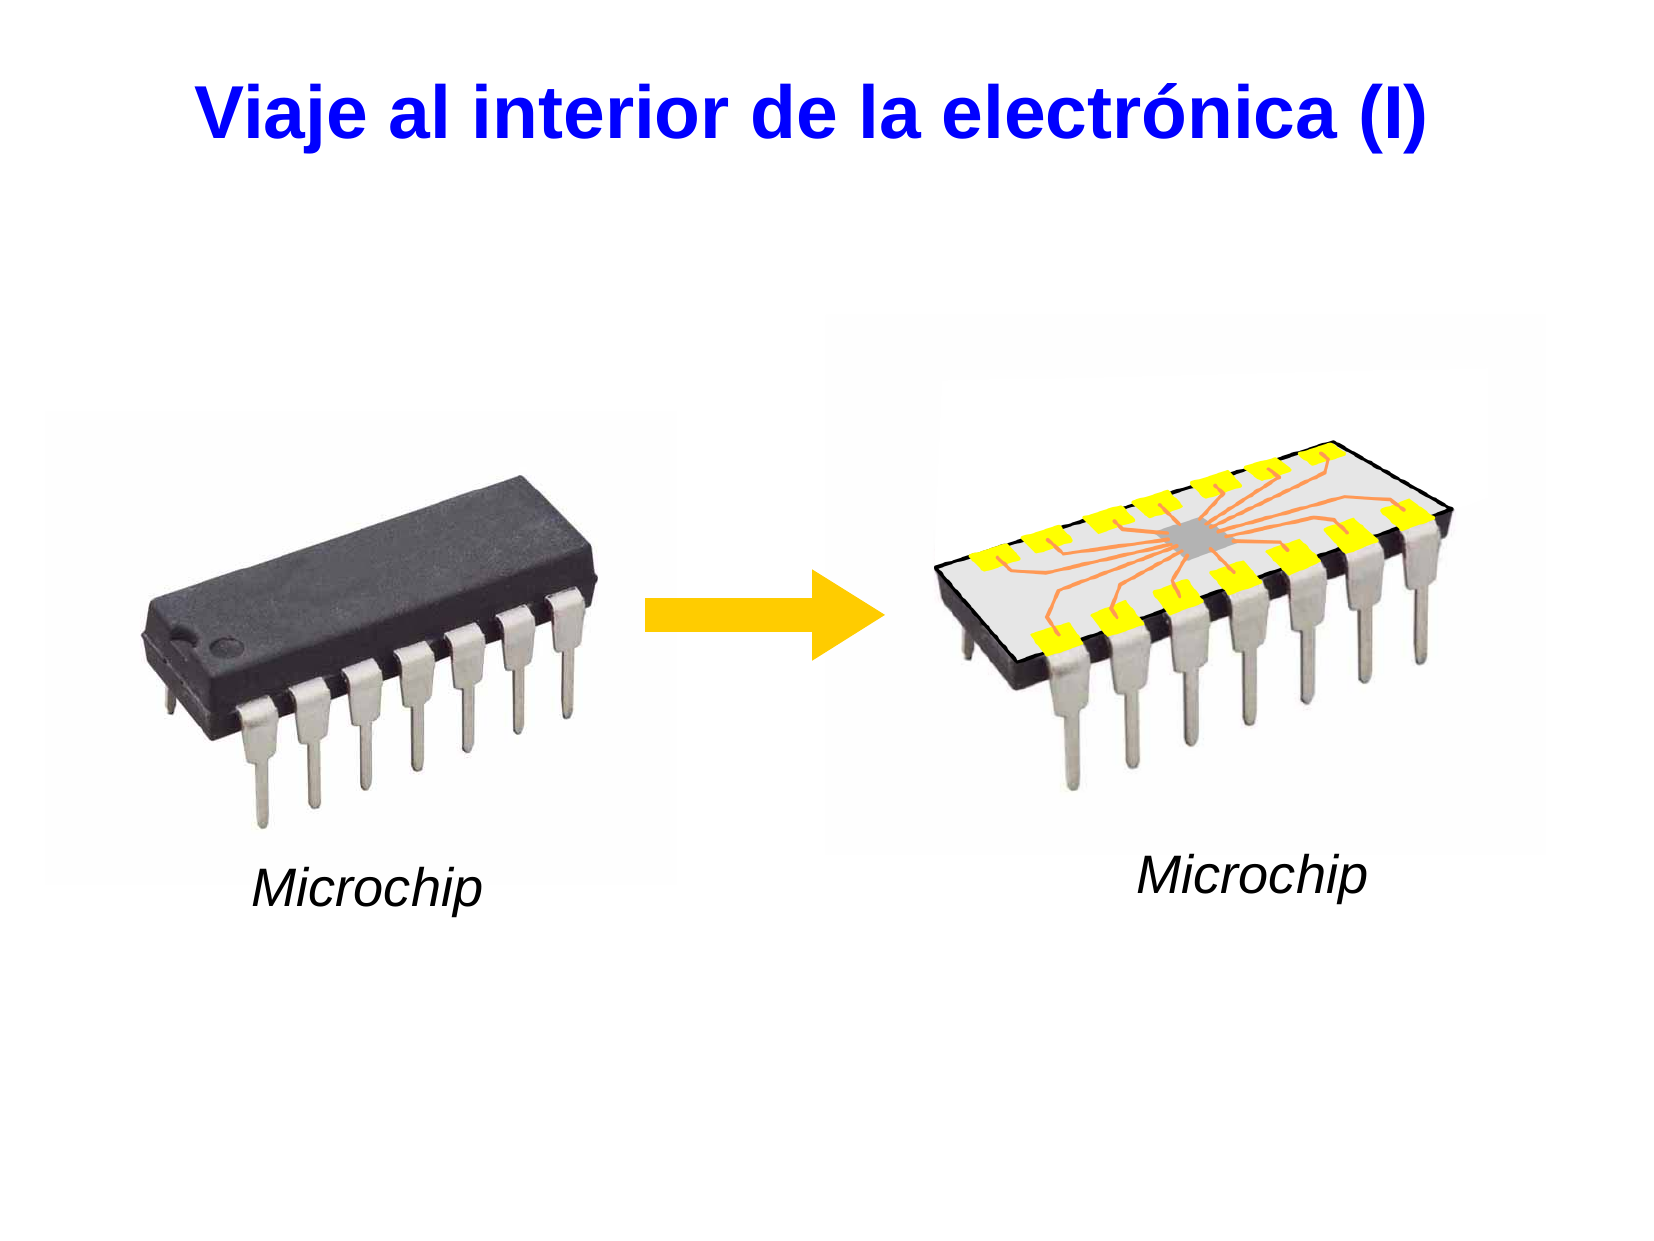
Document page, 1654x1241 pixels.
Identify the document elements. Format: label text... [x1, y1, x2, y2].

text_box Microchip [105, 846, 631, 931]
text_box Microchip [990, 840, 1516, 909]
text_box Viaje al interior de la electrónica (I) [64, 59, 1561, 166]
picture [45, 411, 677, 886]
picture [825, 314, 1546, 856]
